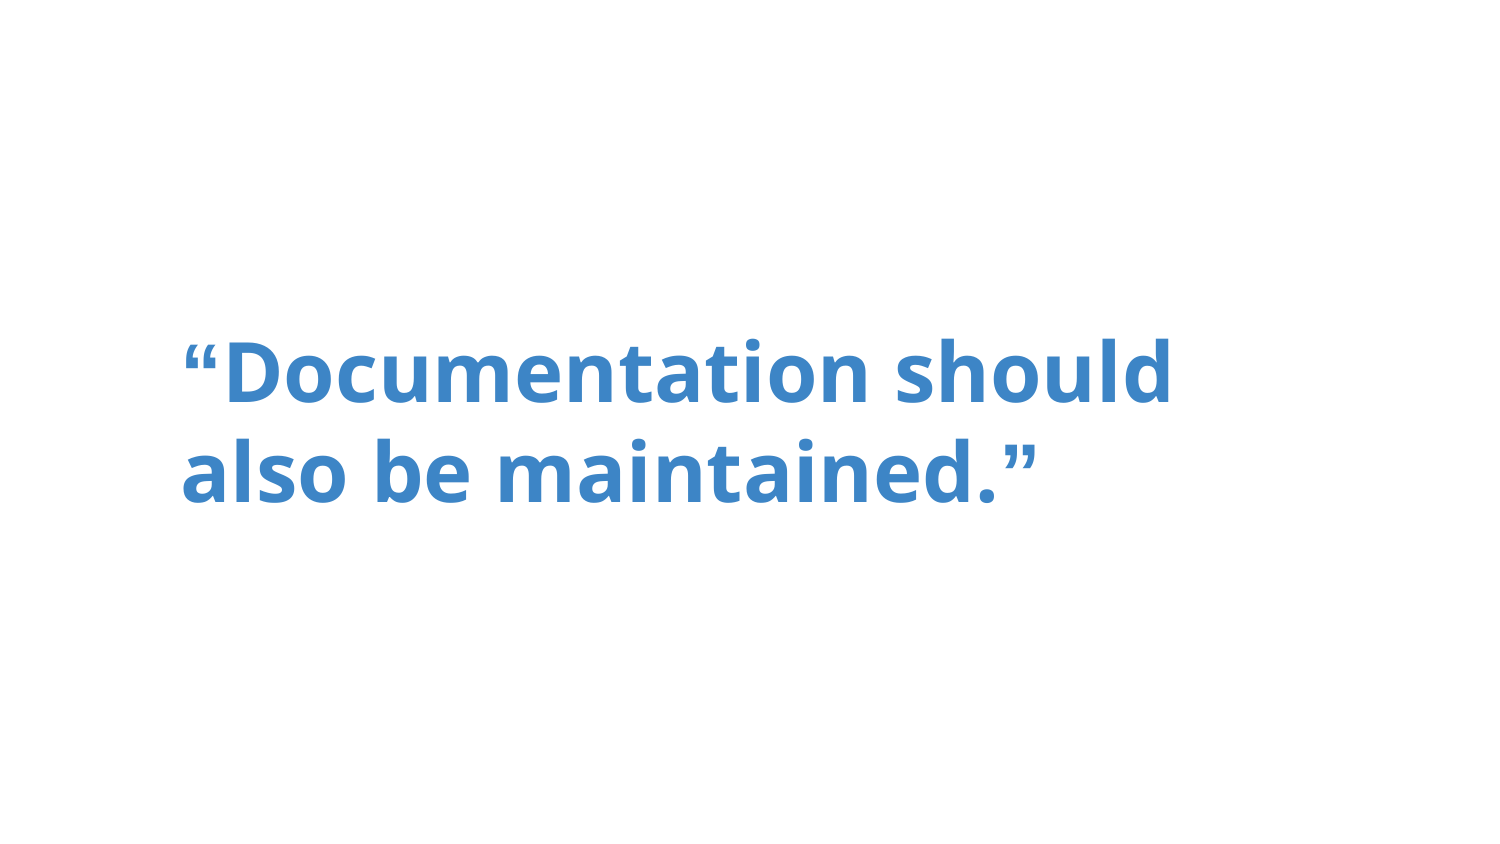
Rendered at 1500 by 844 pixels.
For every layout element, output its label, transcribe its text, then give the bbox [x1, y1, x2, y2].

text_box “Documentation should also be maintained.” [165, 304, 1335, 540]
